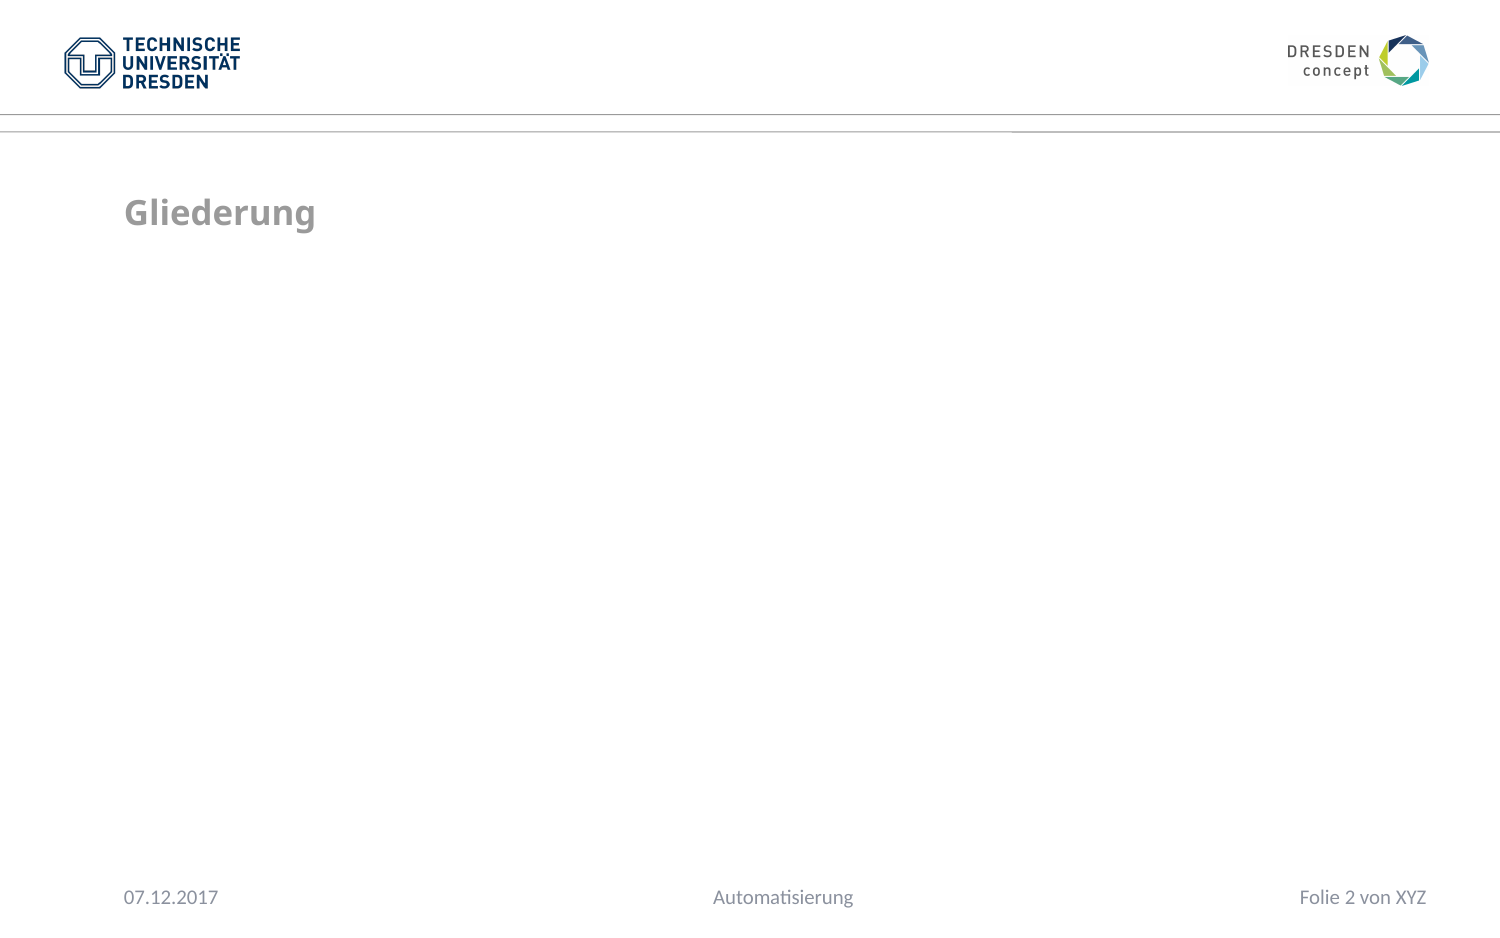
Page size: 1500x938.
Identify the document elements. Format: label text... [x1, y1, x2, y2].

list Gliederung [123, 156, 1410, 233]
slide_number 07.12.2017 [123, 874, 436, 909]
picture [64, 36, 240, 89]
picture [1288, 35, 1429, 86]
footer Automatisierung [464, 874, 1102, 909]
slide_number Folie <number> von XYZ [1113, 874, 1427, 909]
